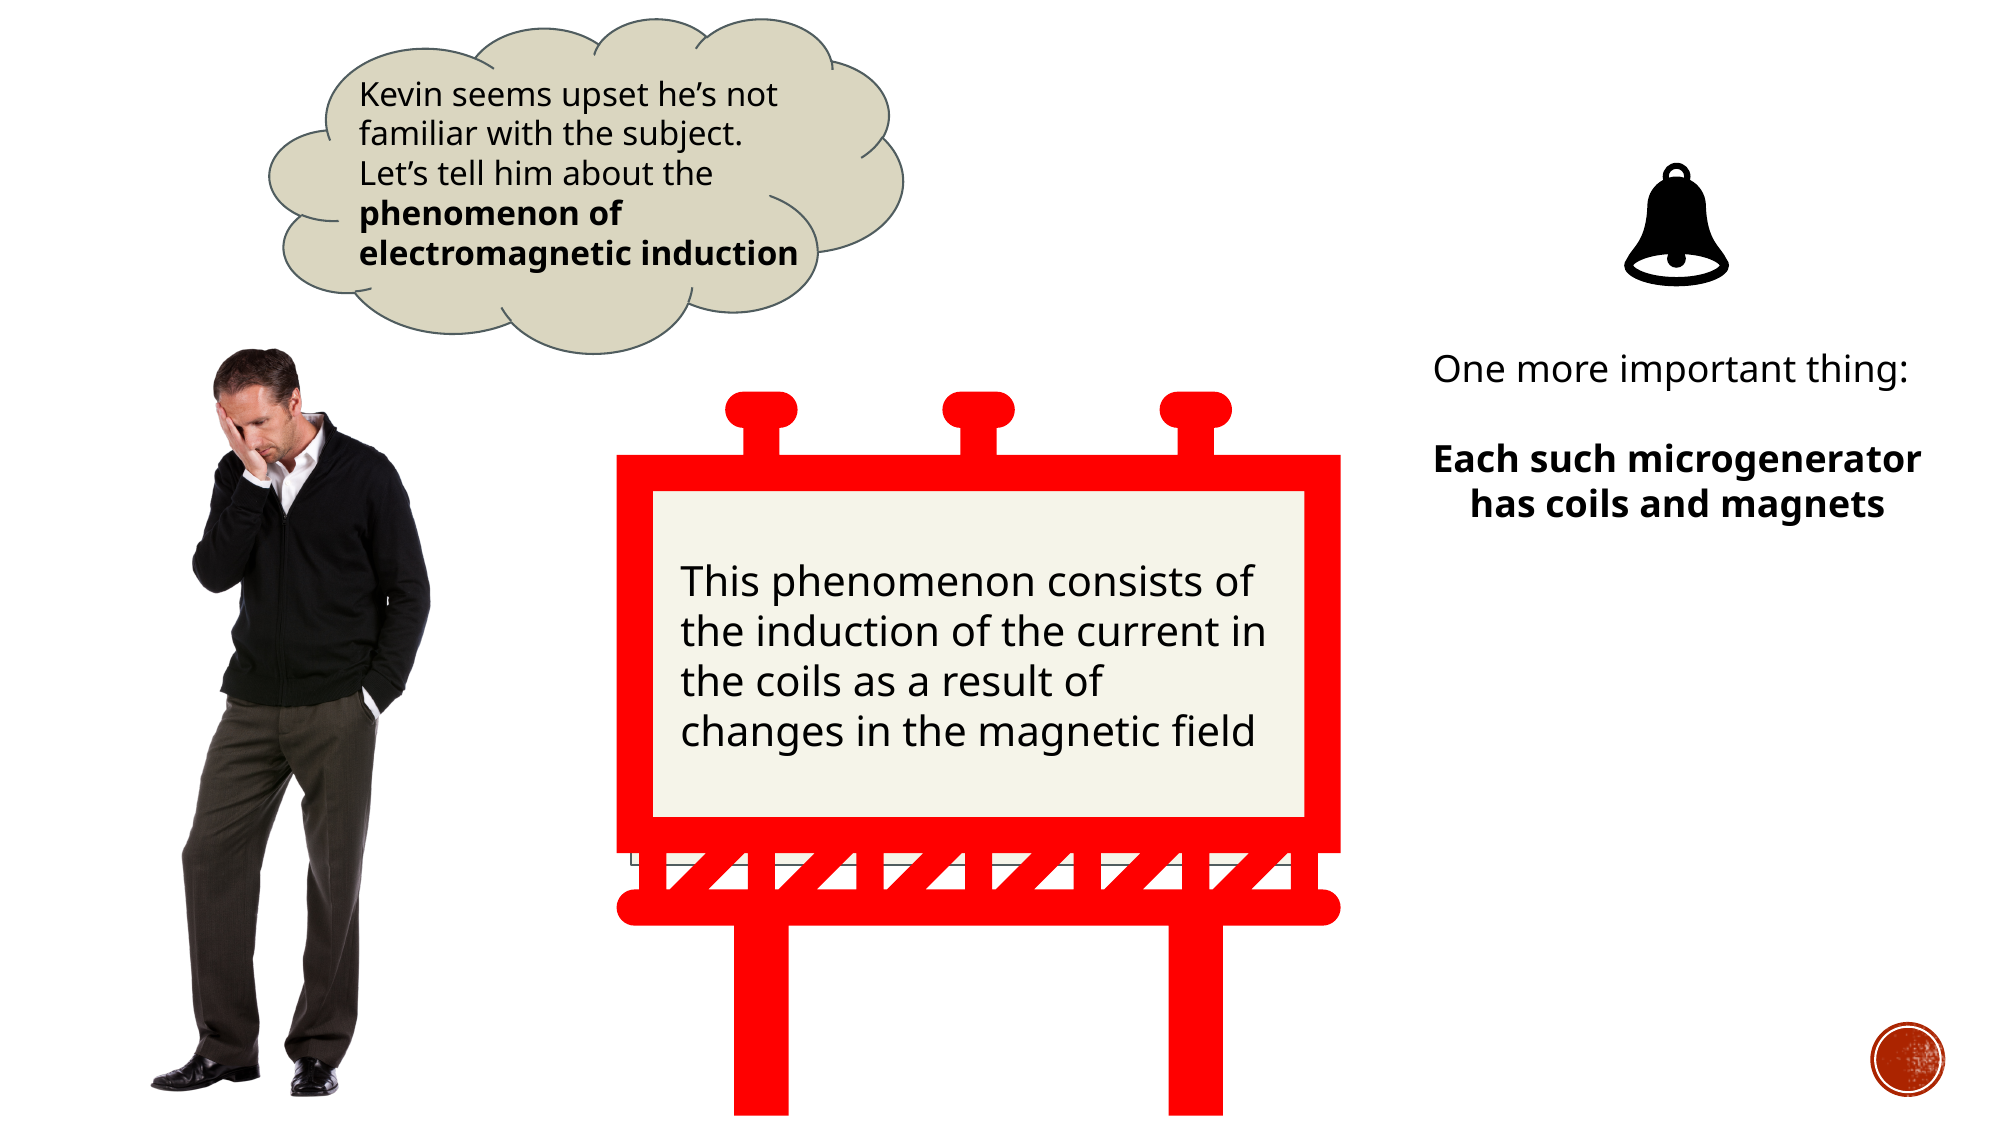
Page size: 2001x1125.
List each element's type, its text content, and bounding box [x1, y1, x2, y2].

picture [150, 348, 431, 1097]
text_box One more important thing: Each such microgenerator has coils and magnets [1417, 337, 1960, 581]
text_box This phenomenon consists of the induction of the current in the coils as a result of changes in the magnetic field [665, 547, 1292, 765]
picture [1601, 149, 1752, 300]
text_box [269, 79, 806, 343]
text_box [361, 19, 845, 65]
text_box Kevin seems upset he’s not familiar with the subject. Let’s tell him about the phenomenon of electromagnetic induction [343, 65, 918, 283]
picture [539, 314, 1418, 1125]
